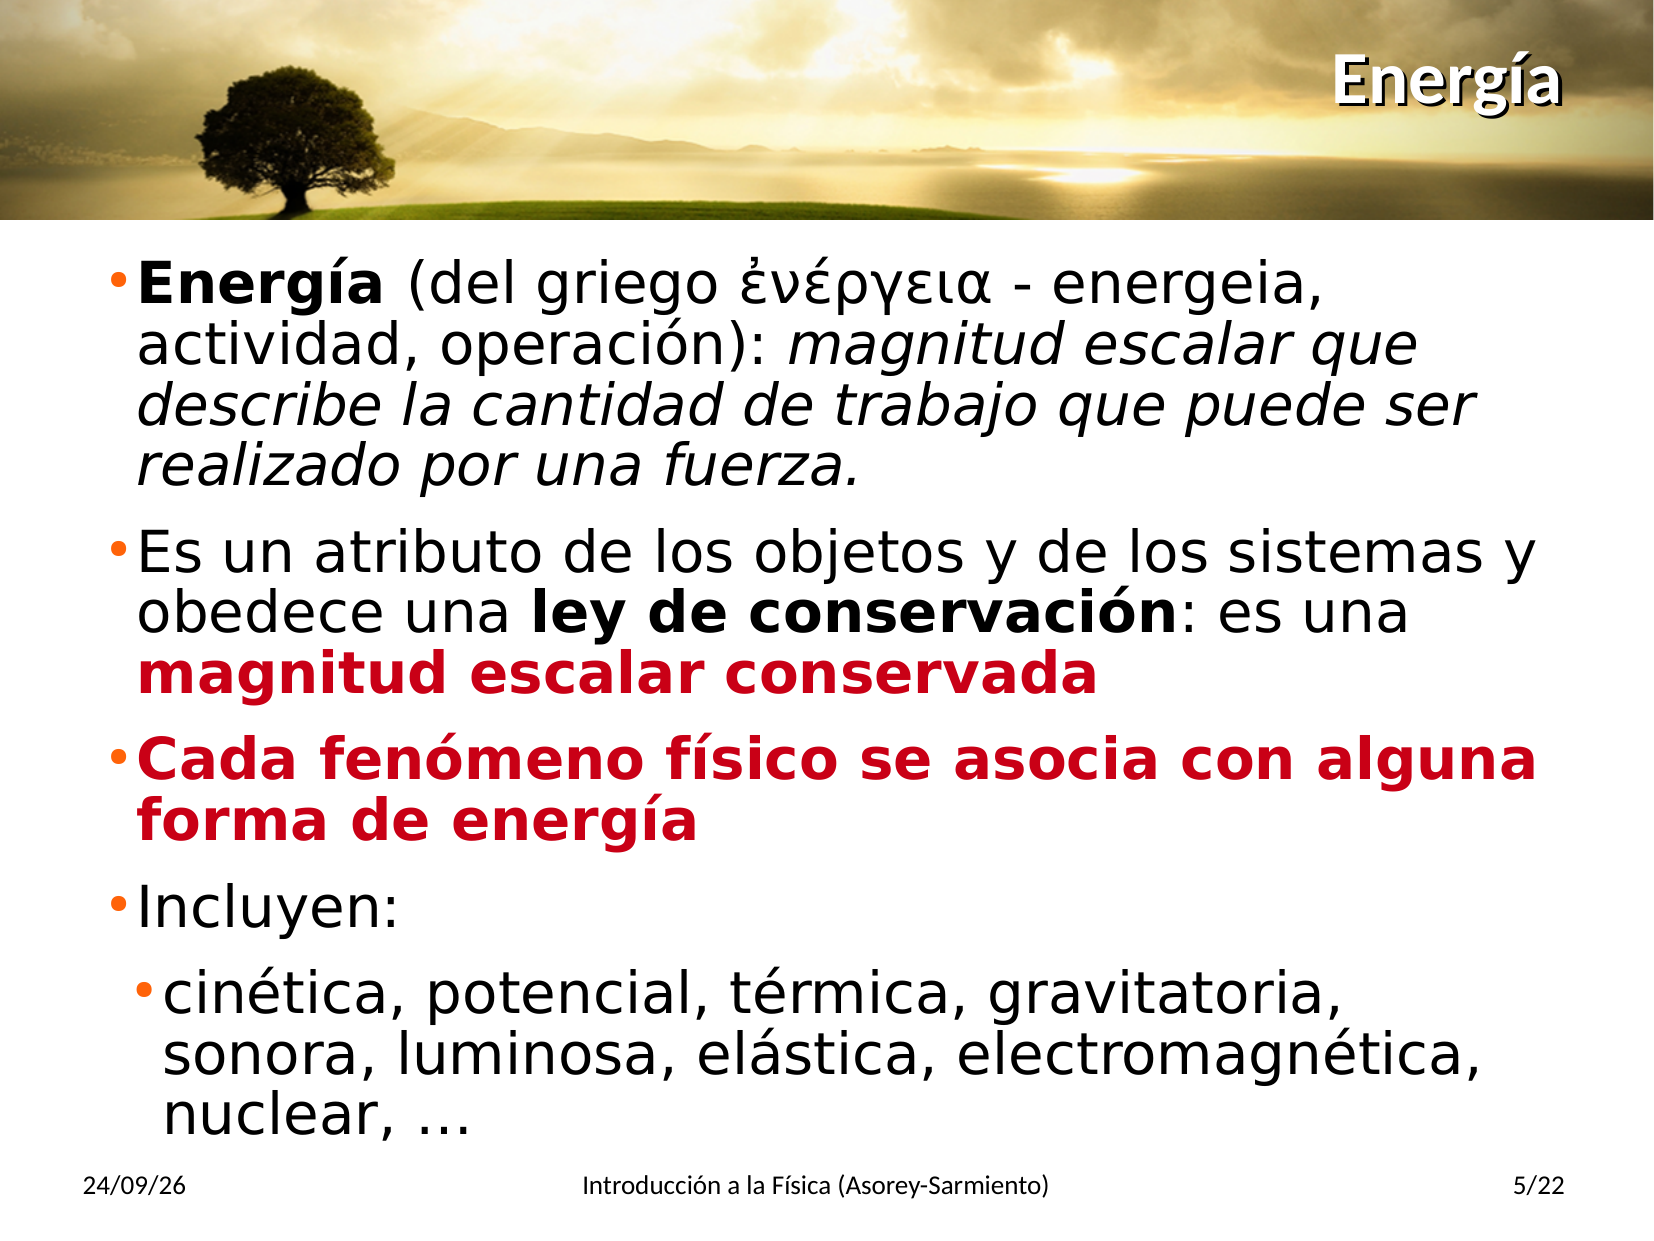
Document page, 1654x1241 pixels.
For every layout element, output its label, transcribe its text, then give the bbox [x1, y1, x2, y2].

title Energía [75, 19, 1564, 151]
list Energía (del griego ἐνέργεια - energeia, actividad, operación): magnitud escalar que describe la cantidad de trabajo que puede ser realizado por una fuerza. Es un atributo de los objetos y de los sistemas y obedece una ley de conservación: es una magnitud escalar conservada Cada fenómeno físico se asocia con alguna forma de energía Incluyen: cinética, potencial, térmica, gravitatoria, sonora, luminosa, elástica, electromagnética, nuclear, … [82, 255, 1571, 1156]
picture [0, 0, 1654, 220]
